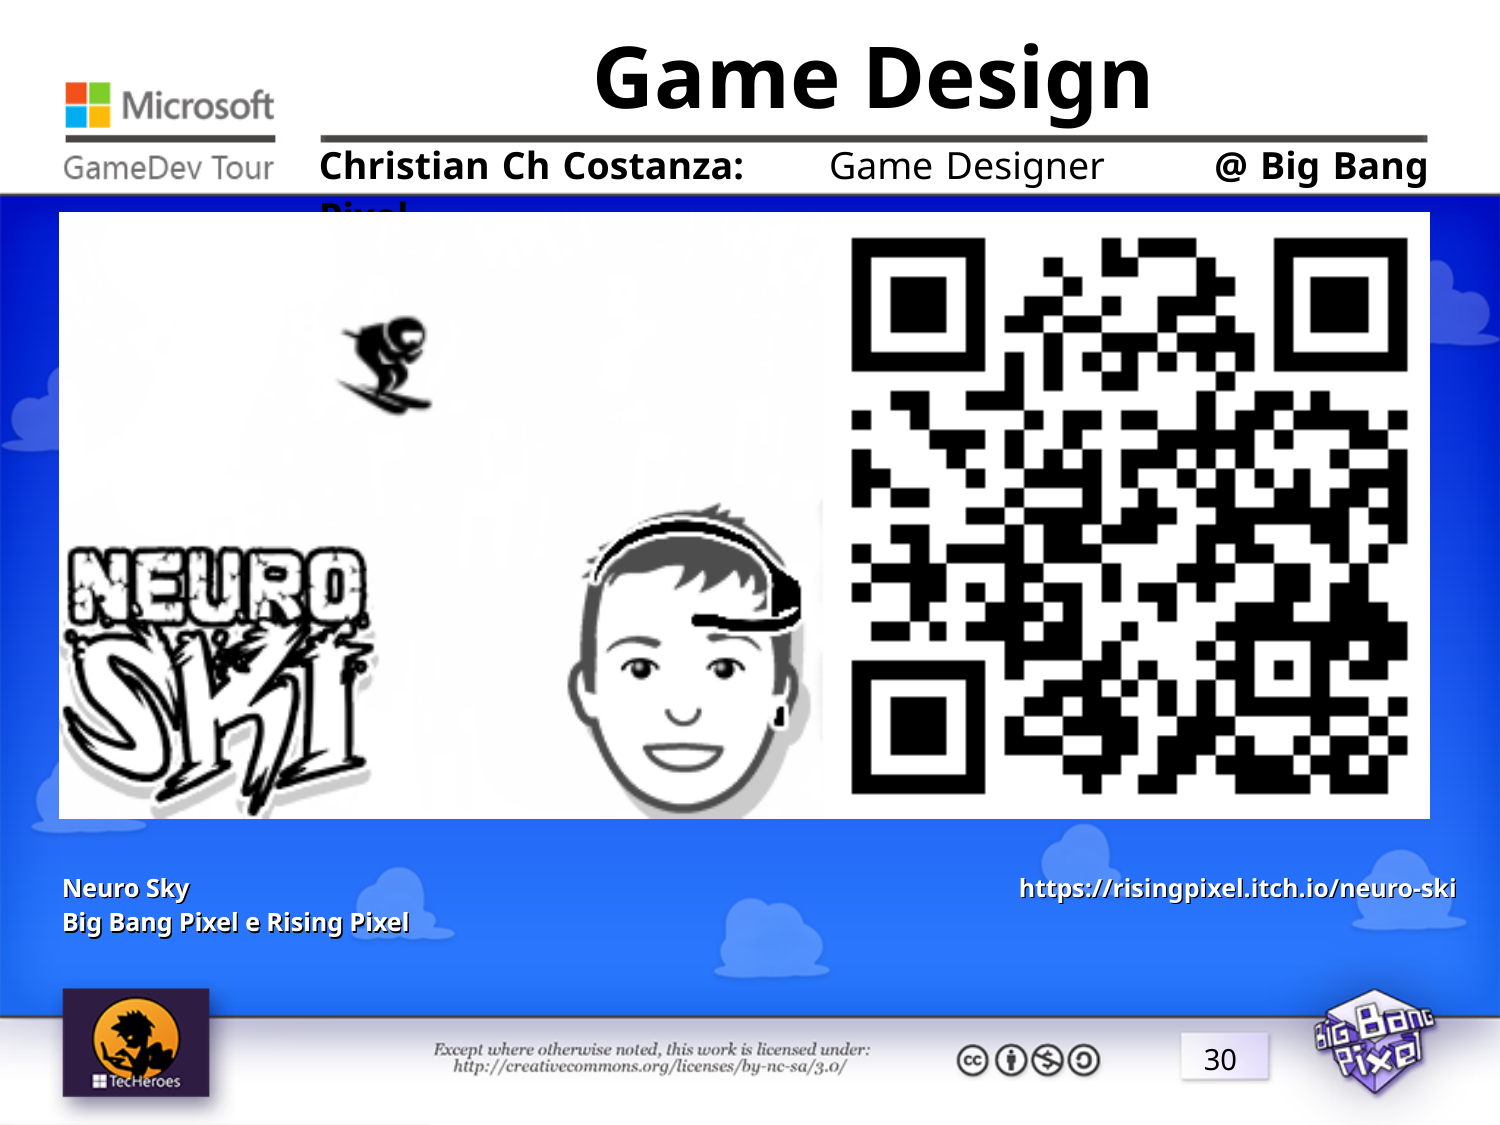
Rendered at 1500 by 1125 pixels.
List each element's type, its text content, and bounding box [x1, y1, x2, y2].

text_box Christian Ch Costanza: Game Designer @ Big Bang Pixel [318, 124, 1430, 212]
picture [0, 0, 1500, 1125]
text_box Game Design [319, 9, 1430, 142]
text_box Neuro Sky Big Bang Pixel e Rising Pixel [47, 863, 519, 945]
text_box https://risingpixel.itch.io/neuro-ski [1003, 863, 1476, 917]
text_box <numero> [1110, 1033, 1252, 1117]
